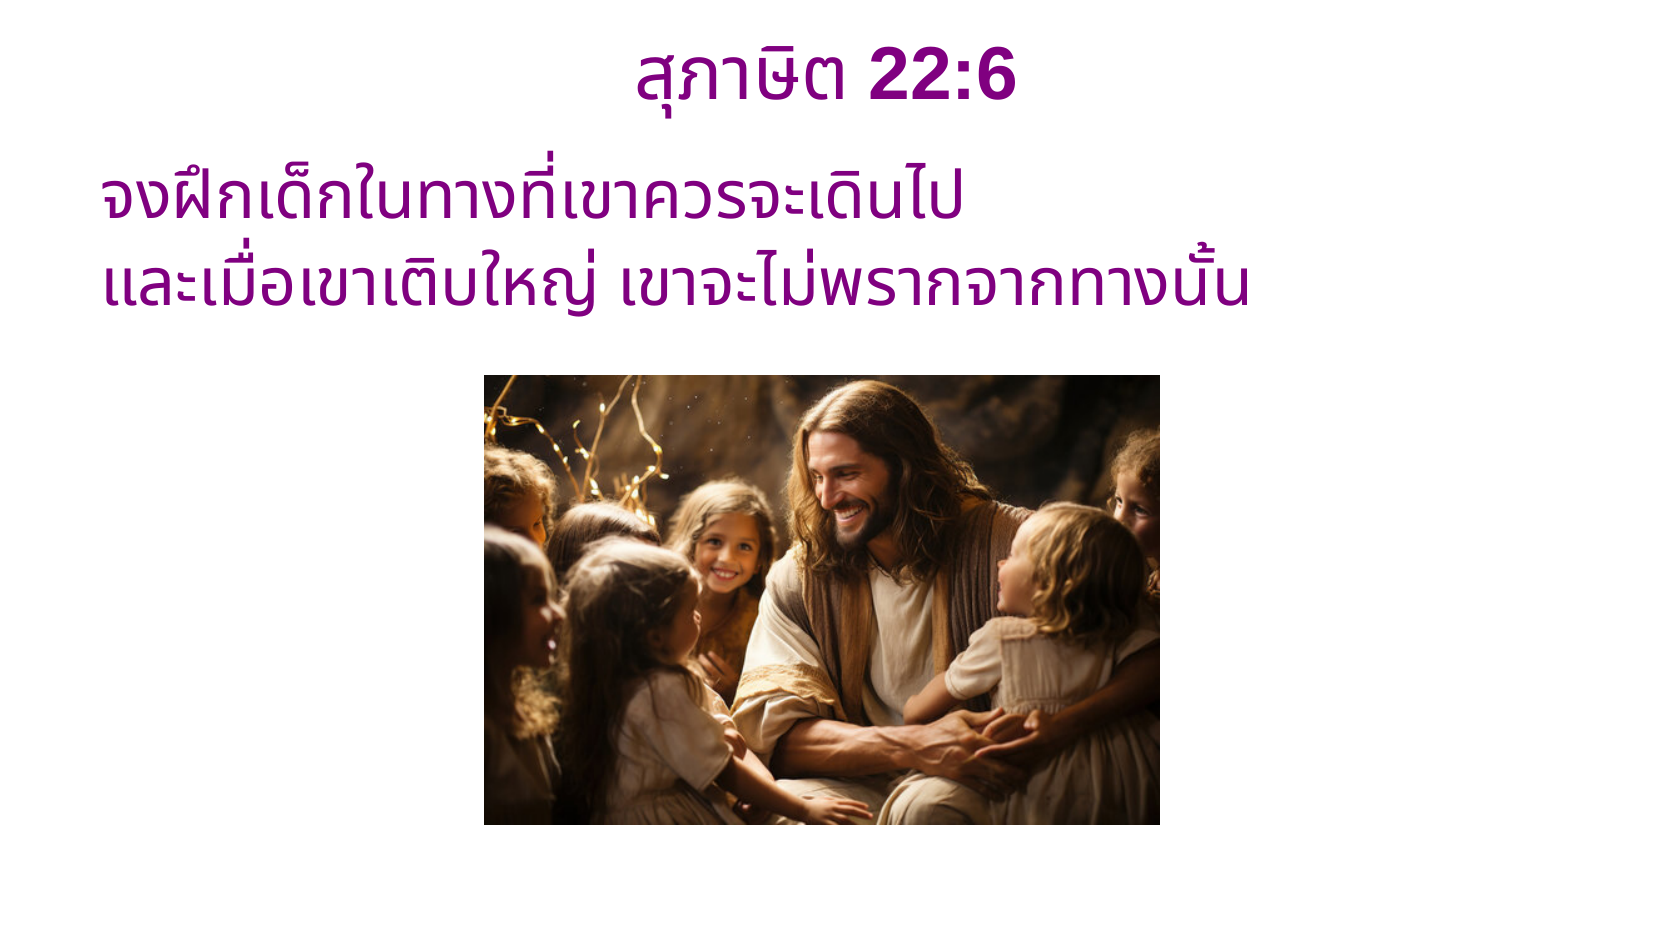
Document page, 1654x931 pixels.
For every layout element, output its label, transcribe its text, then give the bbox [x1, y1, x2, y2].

text_box จงฝึกเด็กในทางที่เขาควรจะเดินไป และเมื่อเขาเติบใหญ่ เขาจะไม่พรากจากทางนั้น [85, 151, 1576, 340]
title สุภาษิต 22:6 [82, 19, 1571, 143]
picture [484, 375, 1160, 826]
